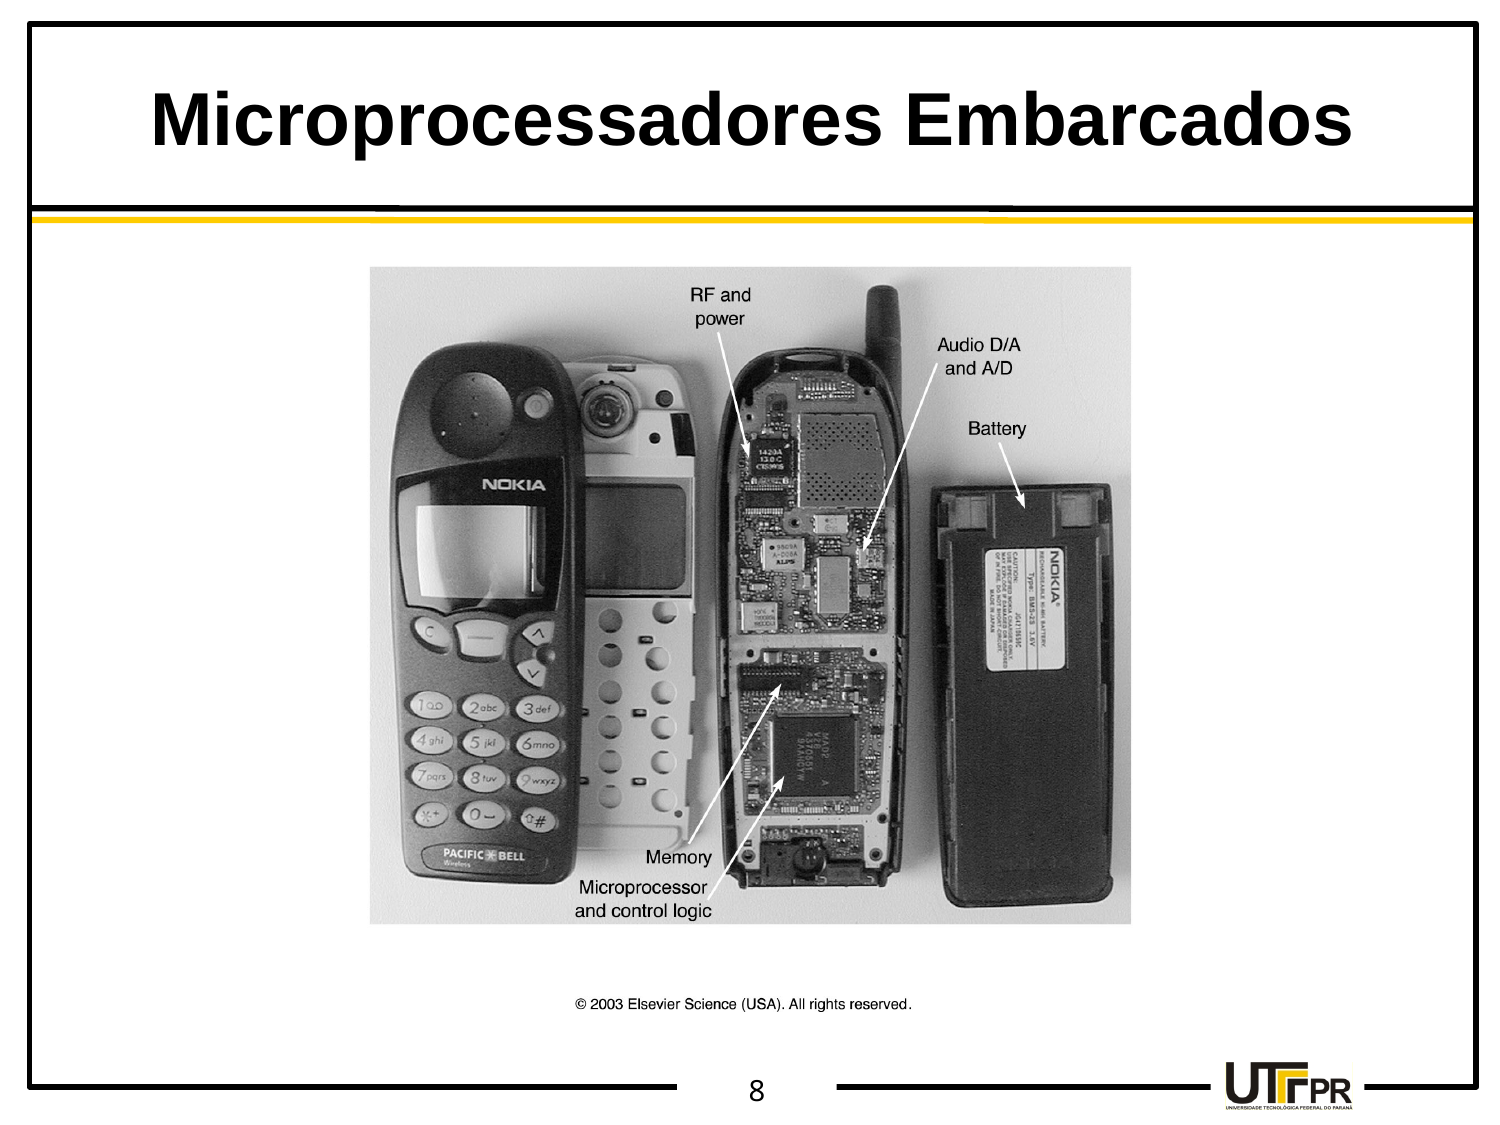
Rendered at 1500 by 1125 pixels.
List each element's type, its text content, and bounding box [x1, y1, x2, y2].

picture [1225, 1062, 1353, 1110]
picture [367, 265, 1133, 1012]
title Microprocessadores Embarcados [29, 47, 1477, 196]
